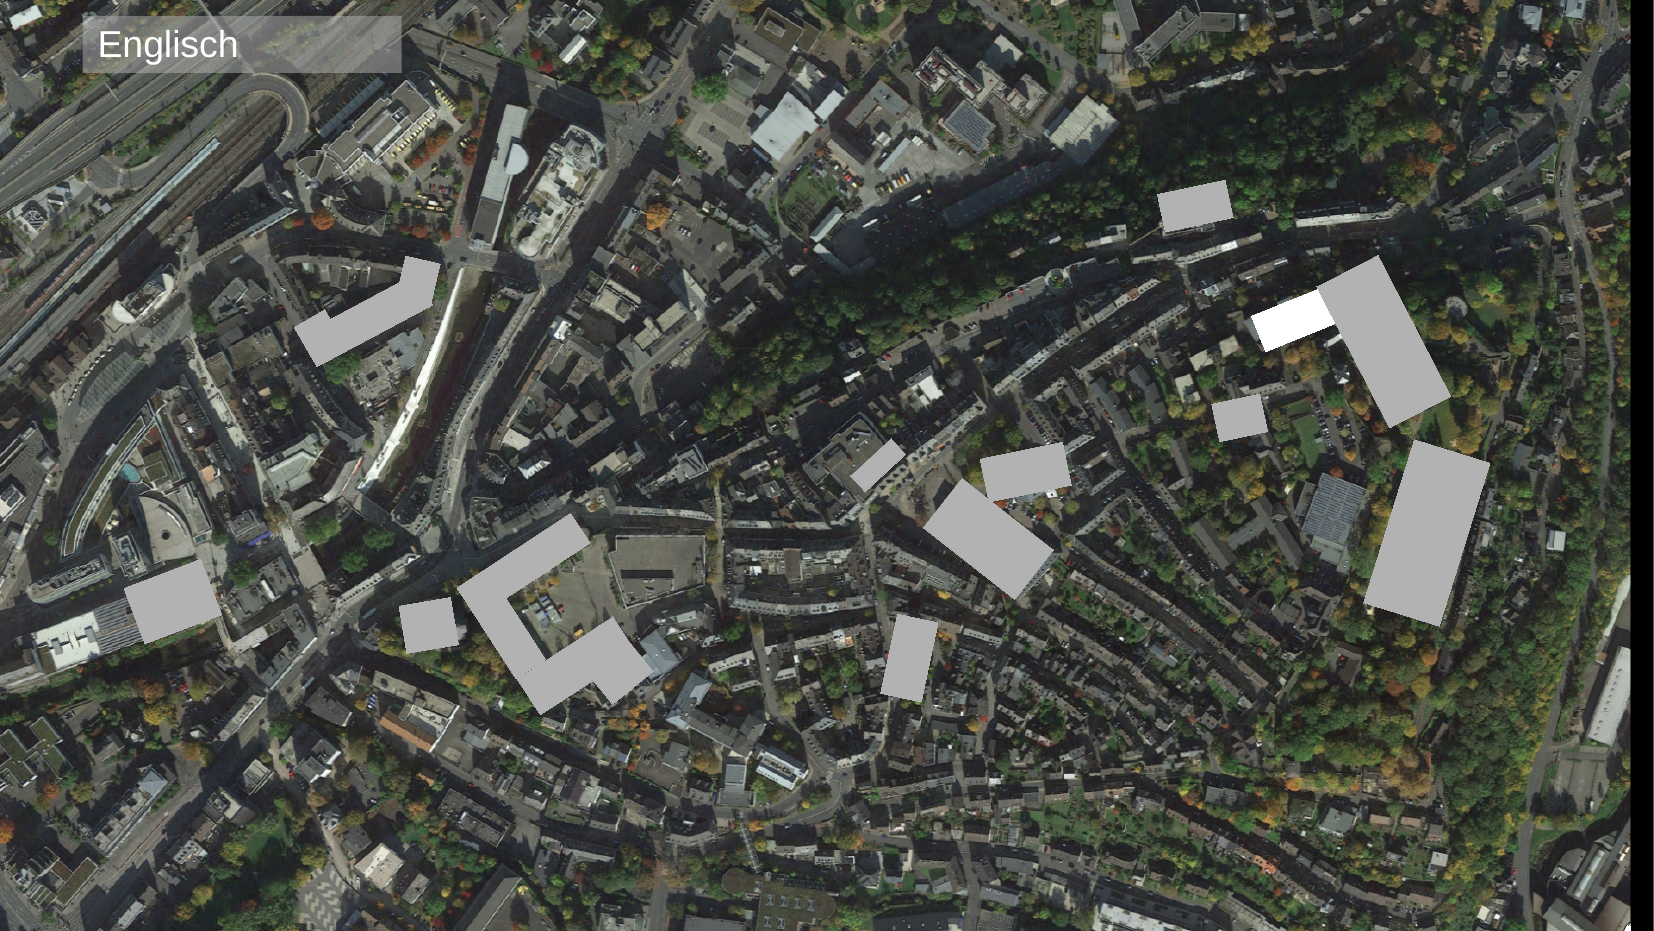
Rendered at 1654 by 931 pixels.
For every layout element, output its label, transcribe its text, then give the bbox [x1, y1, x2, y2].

text_box [1251, 255, 1451, 428]
text_box [1363, 439, 1490, 627]
text_box [850, 438, 906, 492]
text_box [294, 256, 441, 367]
text_box [399, 597, 459, 654]
text_box [1211, 394, 1268, 442]
picture [0, 0, 1654, 931]
text_box Englisch [82, 15, 402, 73]
text_box [124, 559, 222, 644]
text_box [457, 513, 654, 715]
text_box [1157, 180, 1234, 232]
text_box [880, 614, 938, 702]
text_box [923, 442, 1072, 600]
